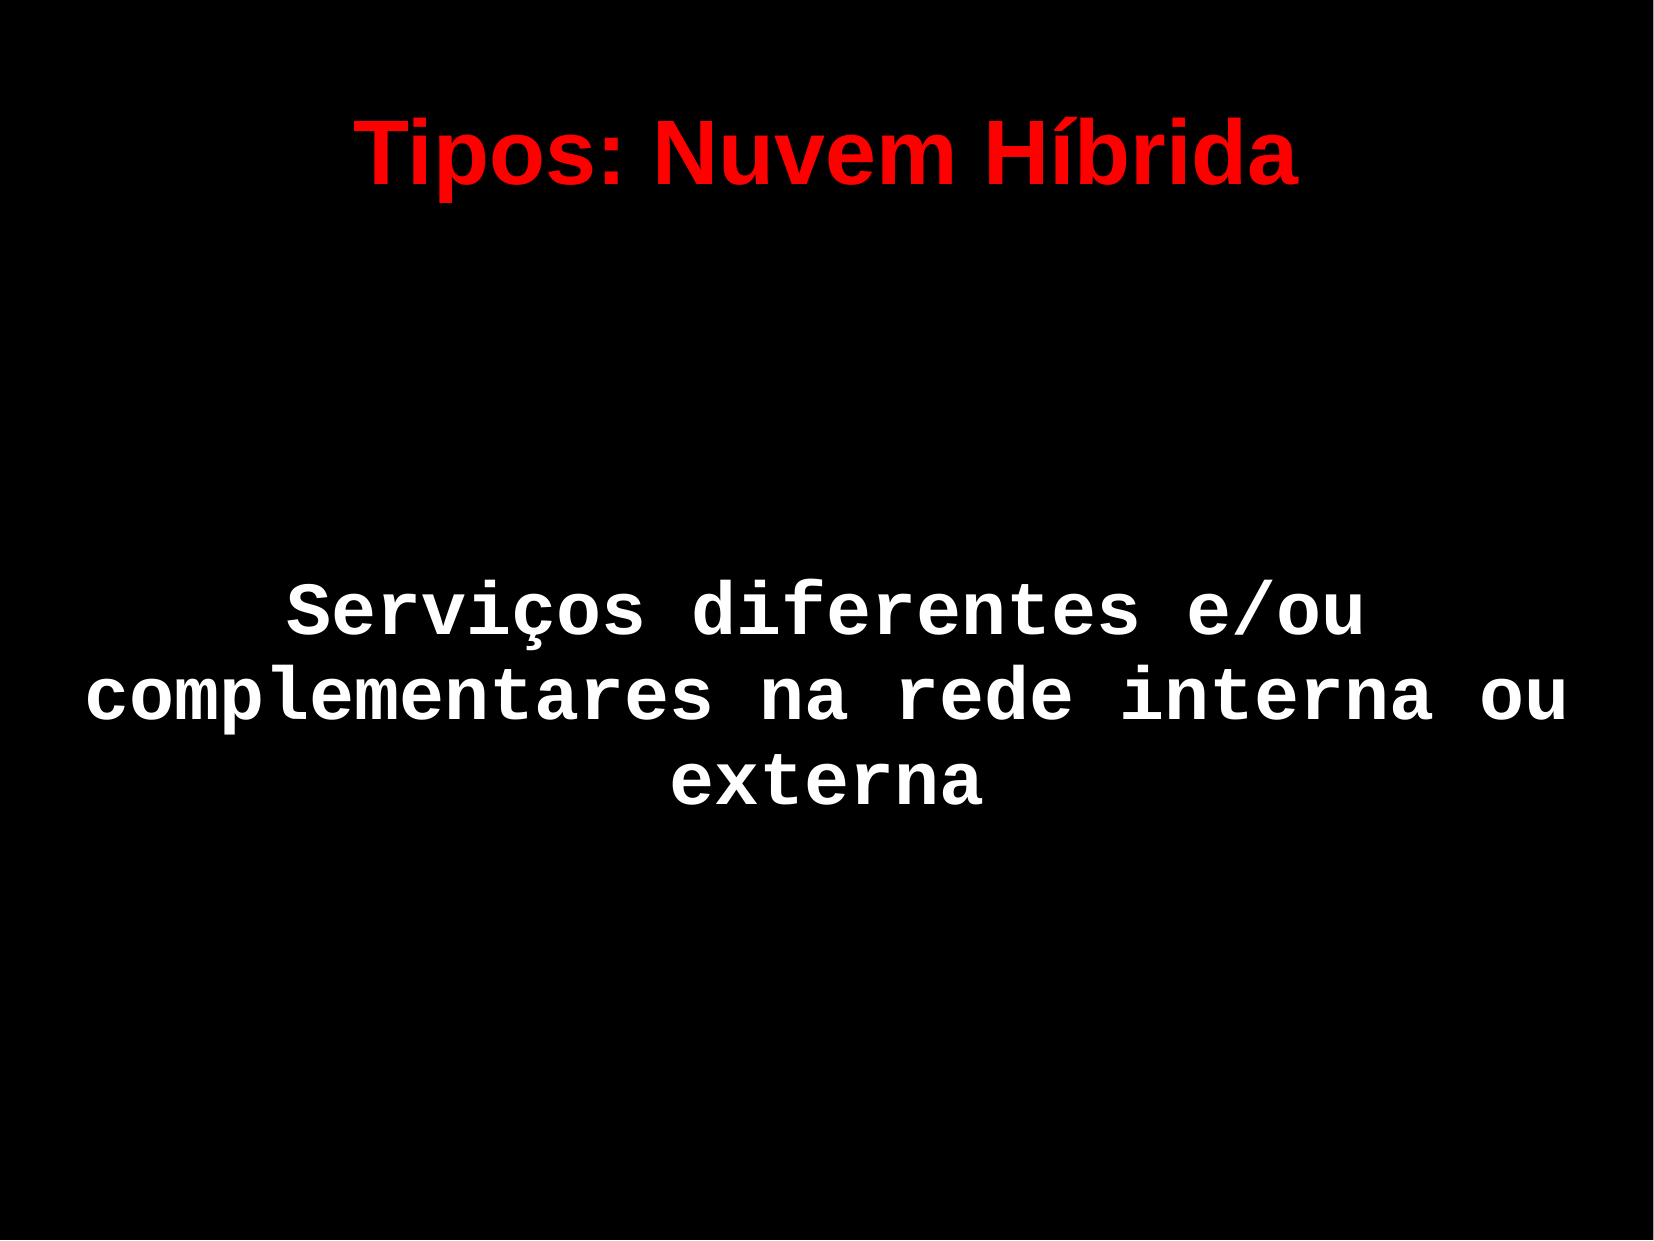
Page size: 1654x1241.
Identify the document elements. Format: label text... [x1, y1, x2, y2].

subtitle Serviços diferentes e/ou complementares na rede interna ou externa [82, 290, 1571, 1109]
title Tipos: Nuvem Híbrida [82, 49, 1571, 257]
